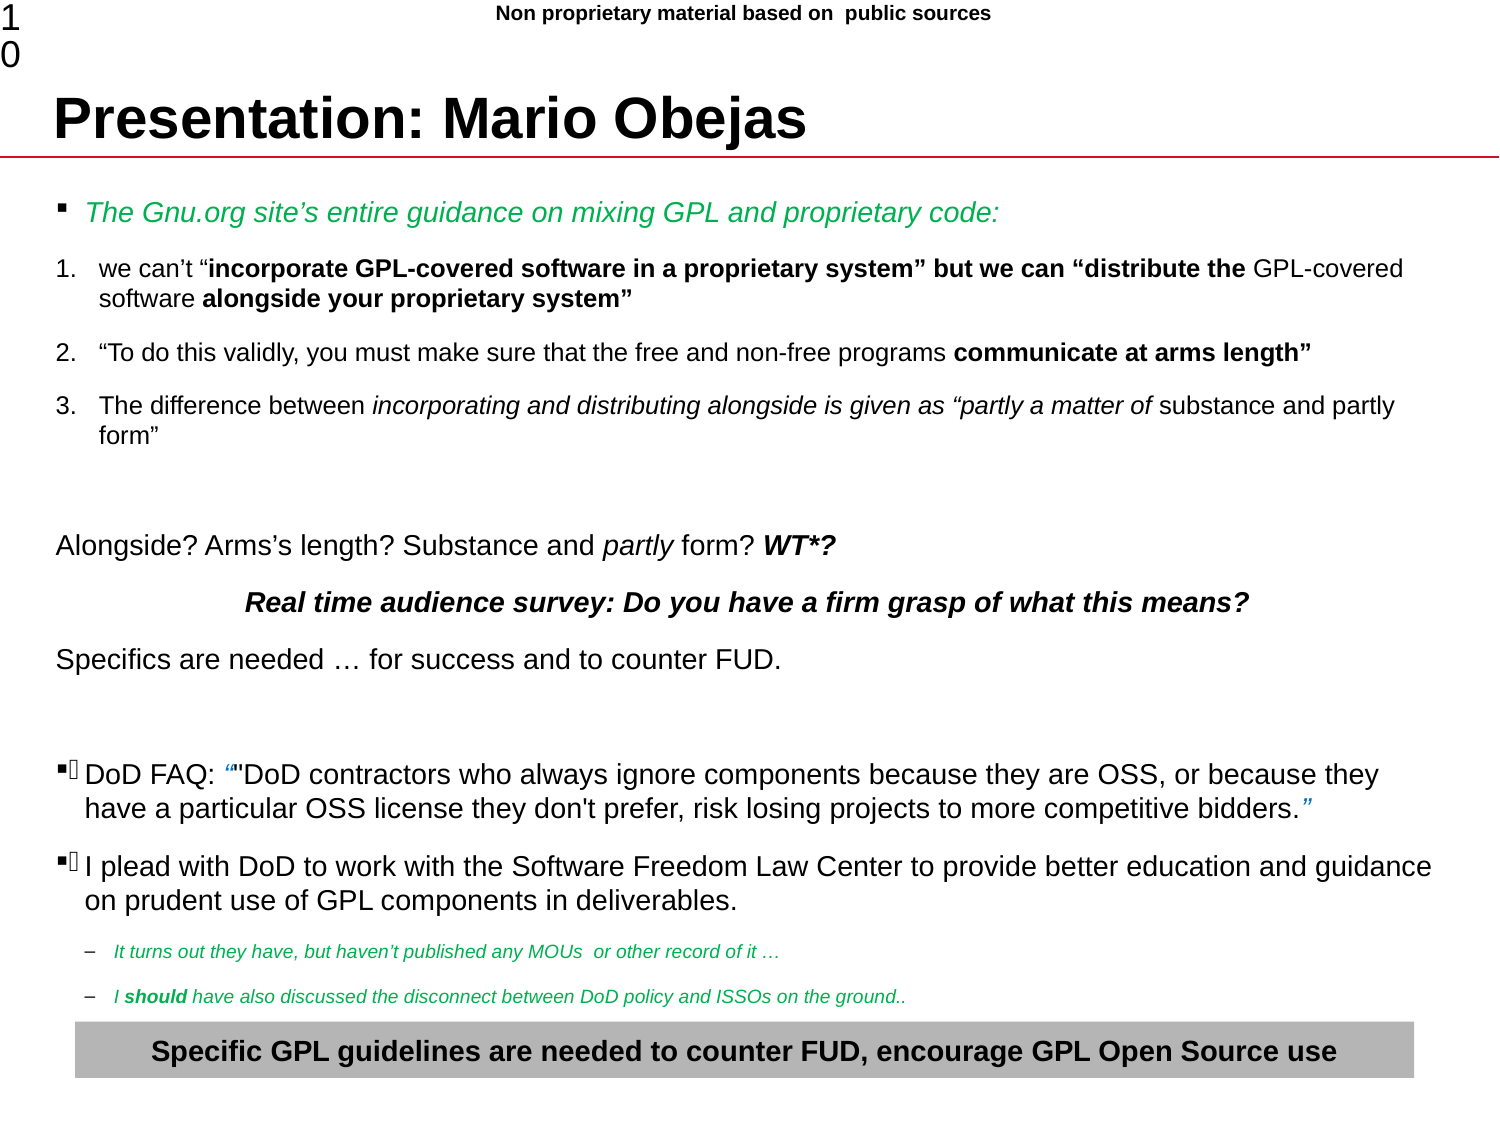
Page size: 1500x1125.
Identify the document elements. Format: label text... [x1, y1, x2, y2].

text_box Specific GPL guidelines are needed to counter FUD, encourage GPL Open Source use [75, 1021, 1415, 1078]
list The Gnu.org site’s entire guidance on mixing GPL and proprietary code: we can’t “incorporate GPL-covered software in a proprietary system” but we can “distribute the GPL-covered software alongside your proprietary system” “To do this validly, you must make sure that the free and non-free programs communicate at arms length” The difference between incorporating and distributing alongside is given as “partly a matter of substance and partly form” Alongside? Arms’s length? Substance and partly form? WT*? Real time audience survey: Do you have a firm grasp of what this means? Specifics are needed … for success and to counter FUD. DoD FAQ: “"DoD contractors who always ignore components because they are OSS, or because they have a particular OSS license they don't prefer, risk losing projects to more competitive bidders.” I plead with DoD to work with the Software Freedom Law Center to provide better education and guidance on prudent use of GPL components in deliverables. It turns out they have, but haven’t published any MOUs or other record of it … I should have also discussed the disconnect between DoD policy and ISSOs on the ground.. [40, 186, 1463, 1027]
title Presentation: Mario Obejas [38, 35, 1225, 158]
